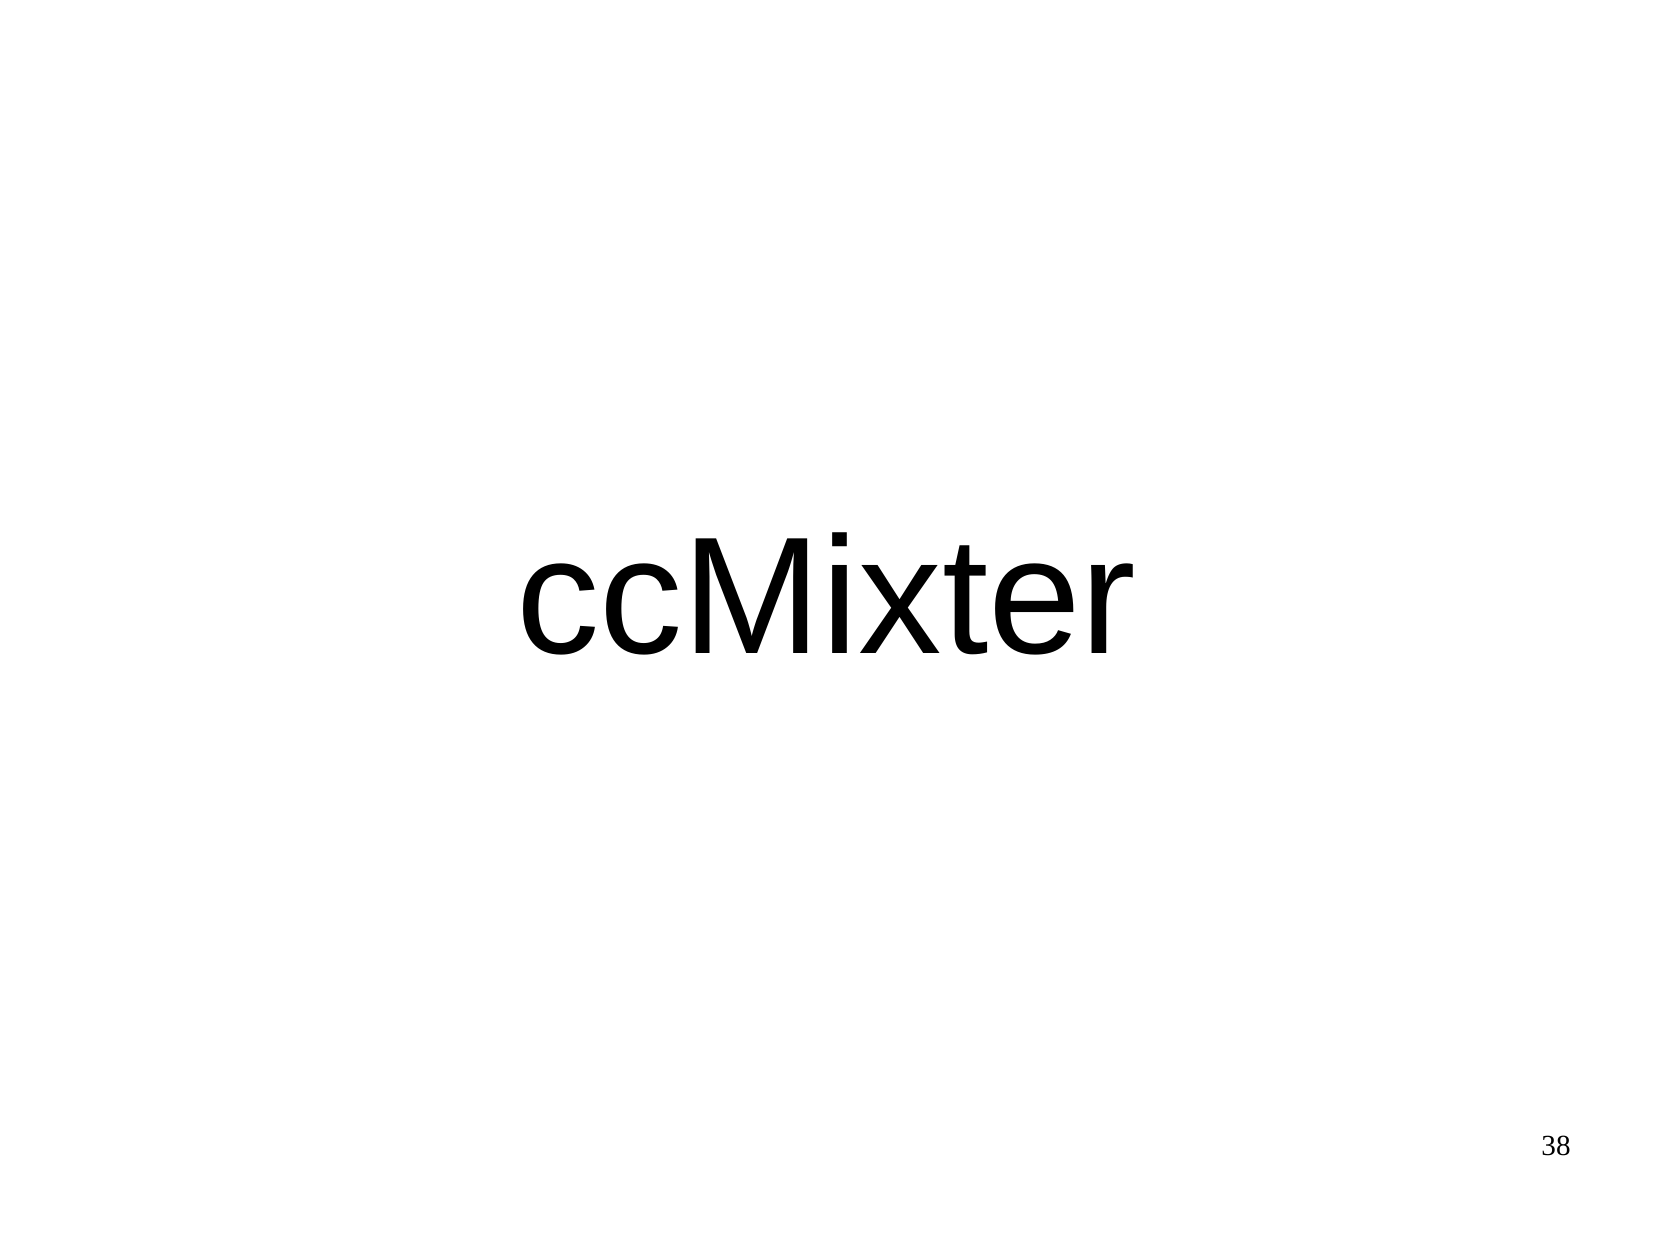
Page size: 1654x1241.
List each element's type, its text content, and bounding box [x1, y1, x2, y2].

title ccMixter [82, 492, 1571, 700]
